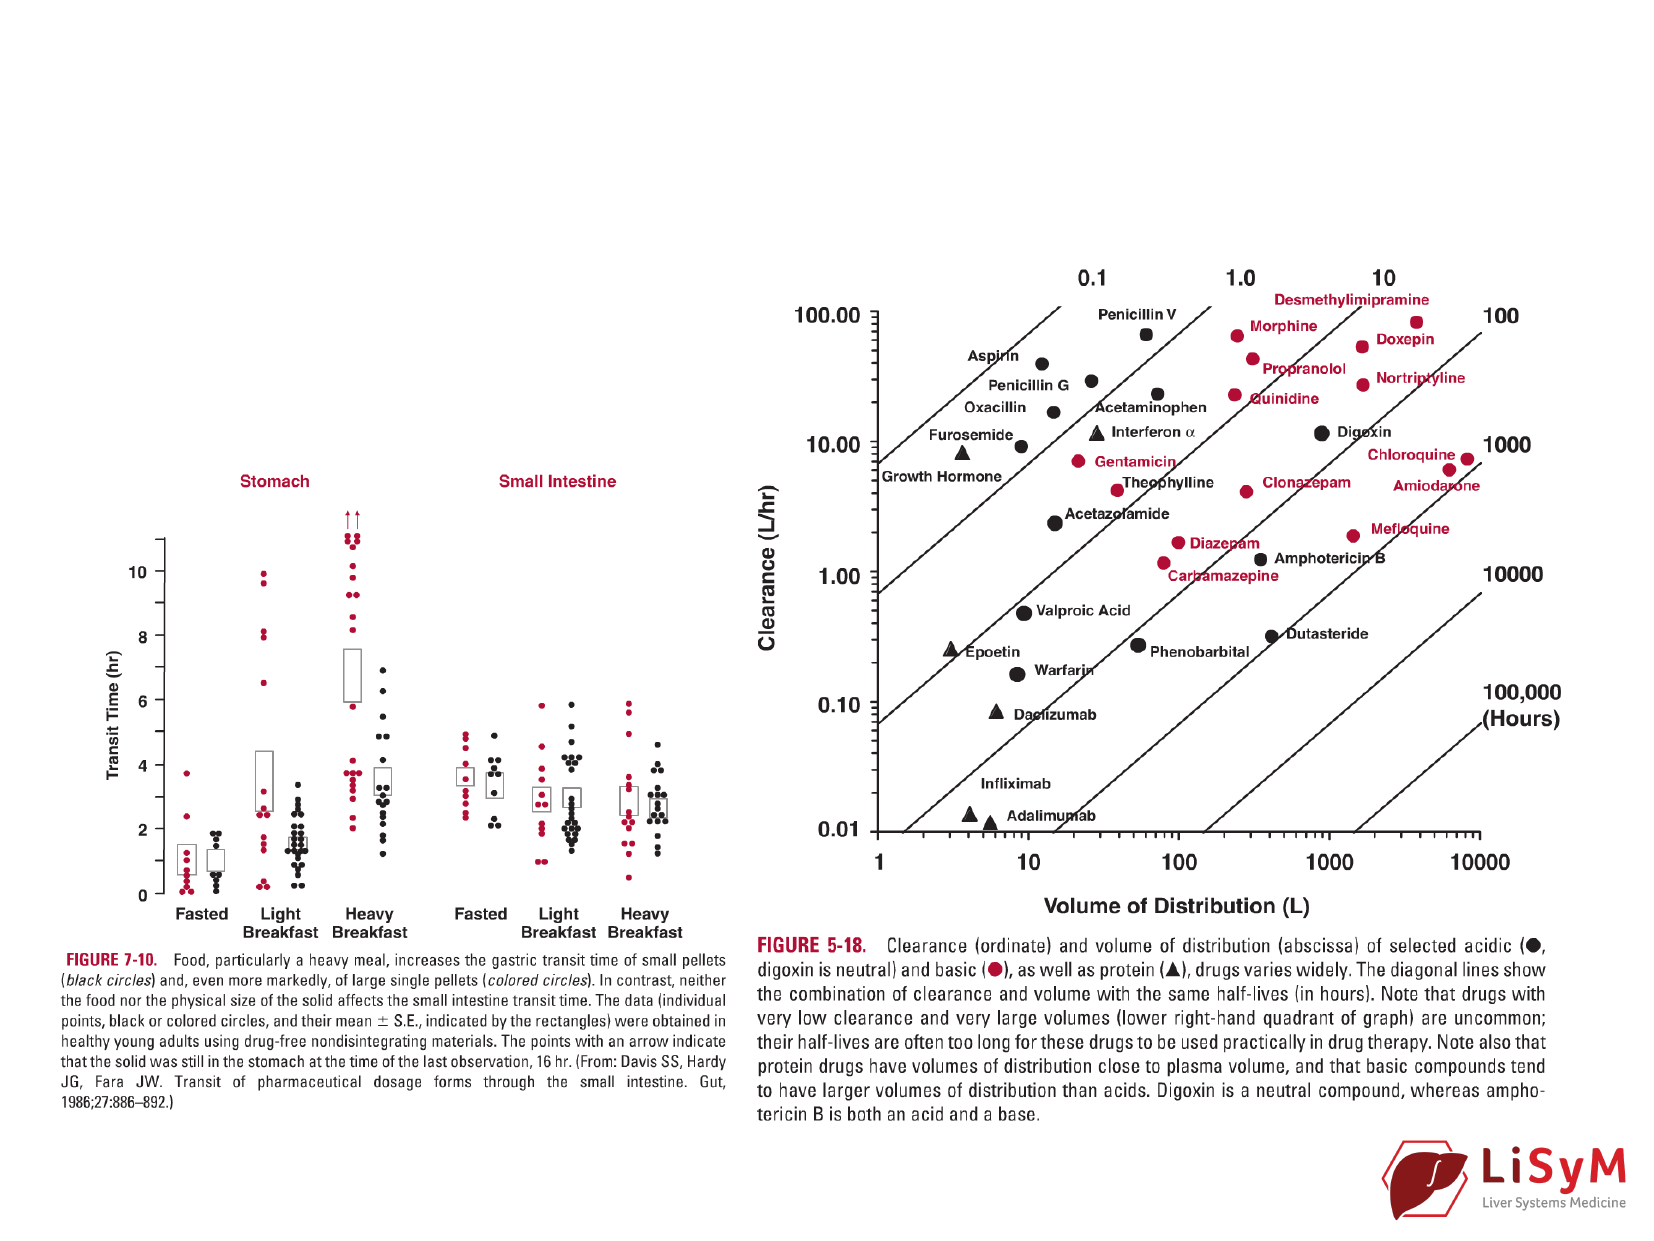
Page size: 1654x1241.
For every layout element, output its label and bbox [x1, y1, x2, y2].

picture [757, 269, 1561, 1121]
picture [60, 474, 726, 1111]
picture [1380, 1139, 1627, 1222]
